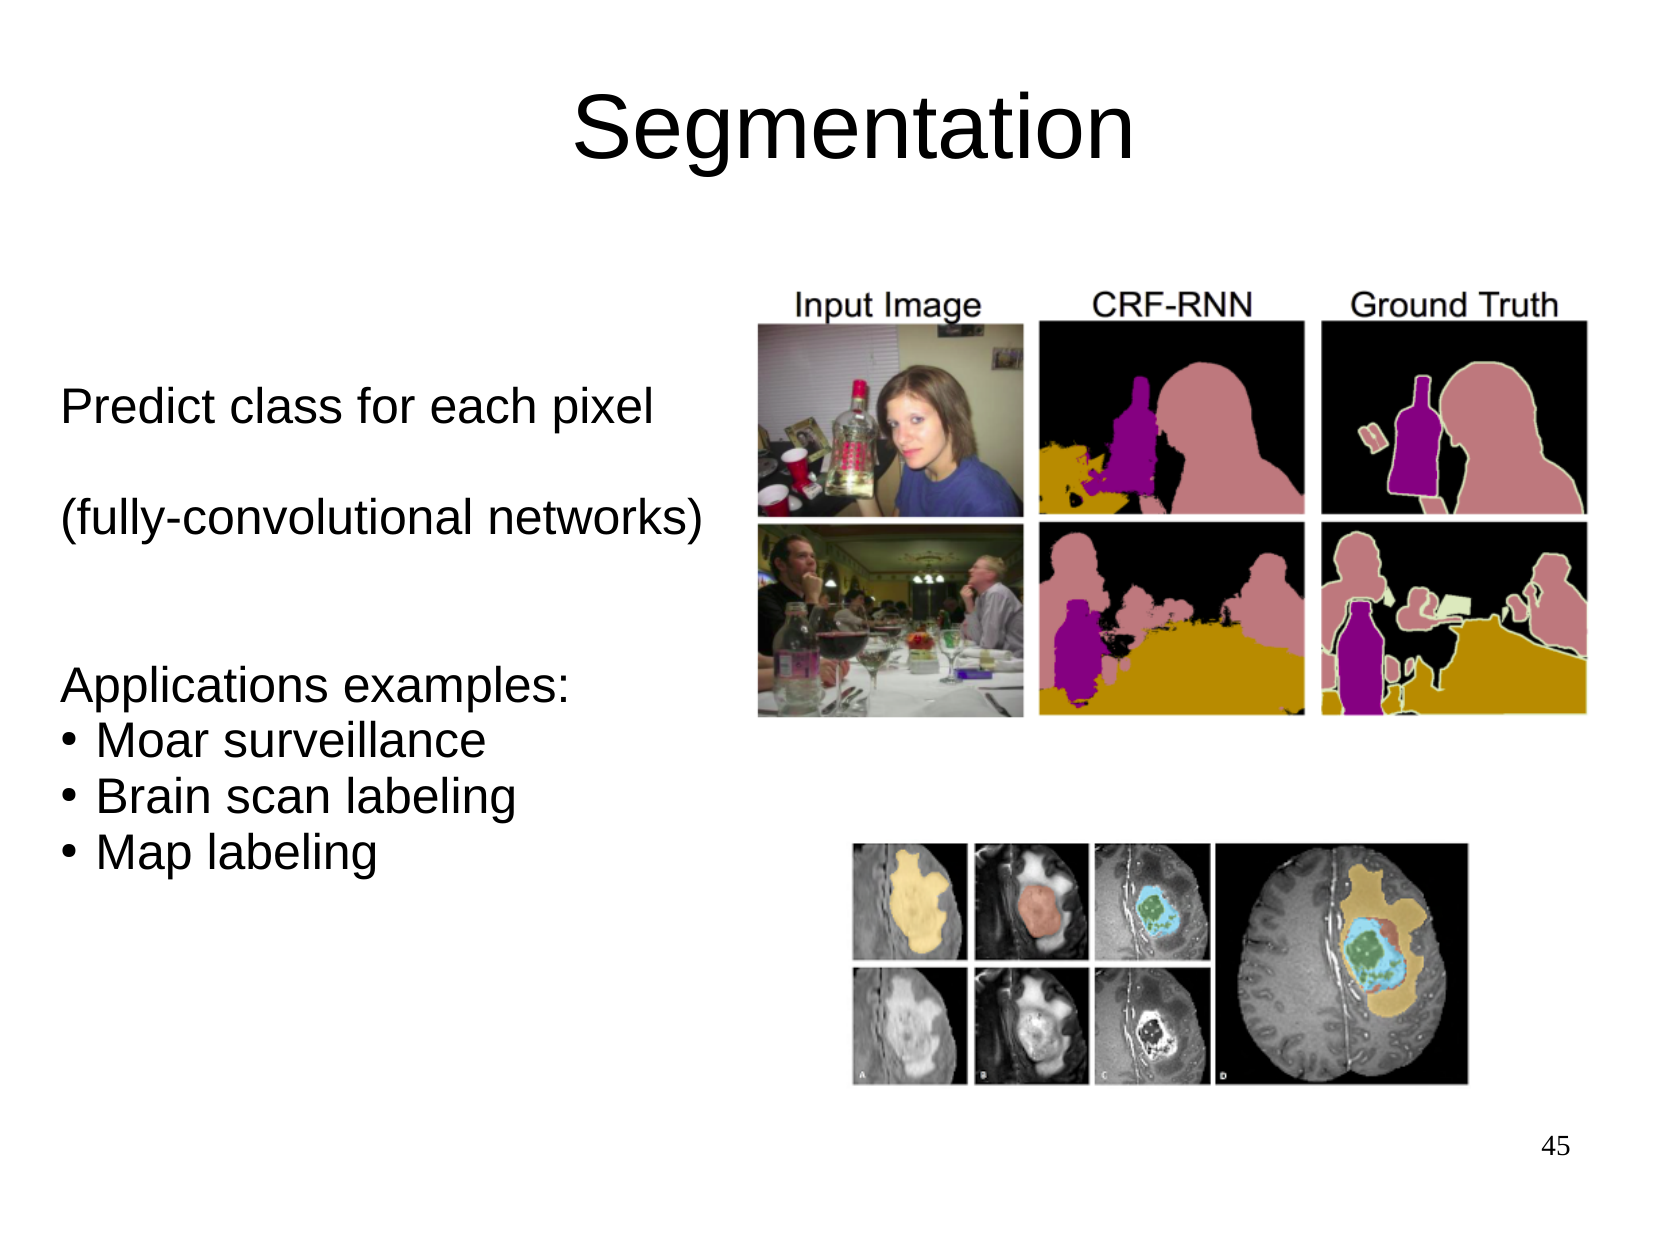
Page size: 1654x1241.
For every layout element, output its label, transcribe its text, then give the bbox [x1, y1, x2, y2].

picture [846, 839, 1471, 1089]
text_box Segmentation [299, 75, 1410, 178]
text_box Predict class for each pixel (fully-convolutional networks) Applications examples: Moar surveillance Brain scan labeling Map labeling [60, 274, 721, 1040]
picture [750, 284, 1591, 721]
